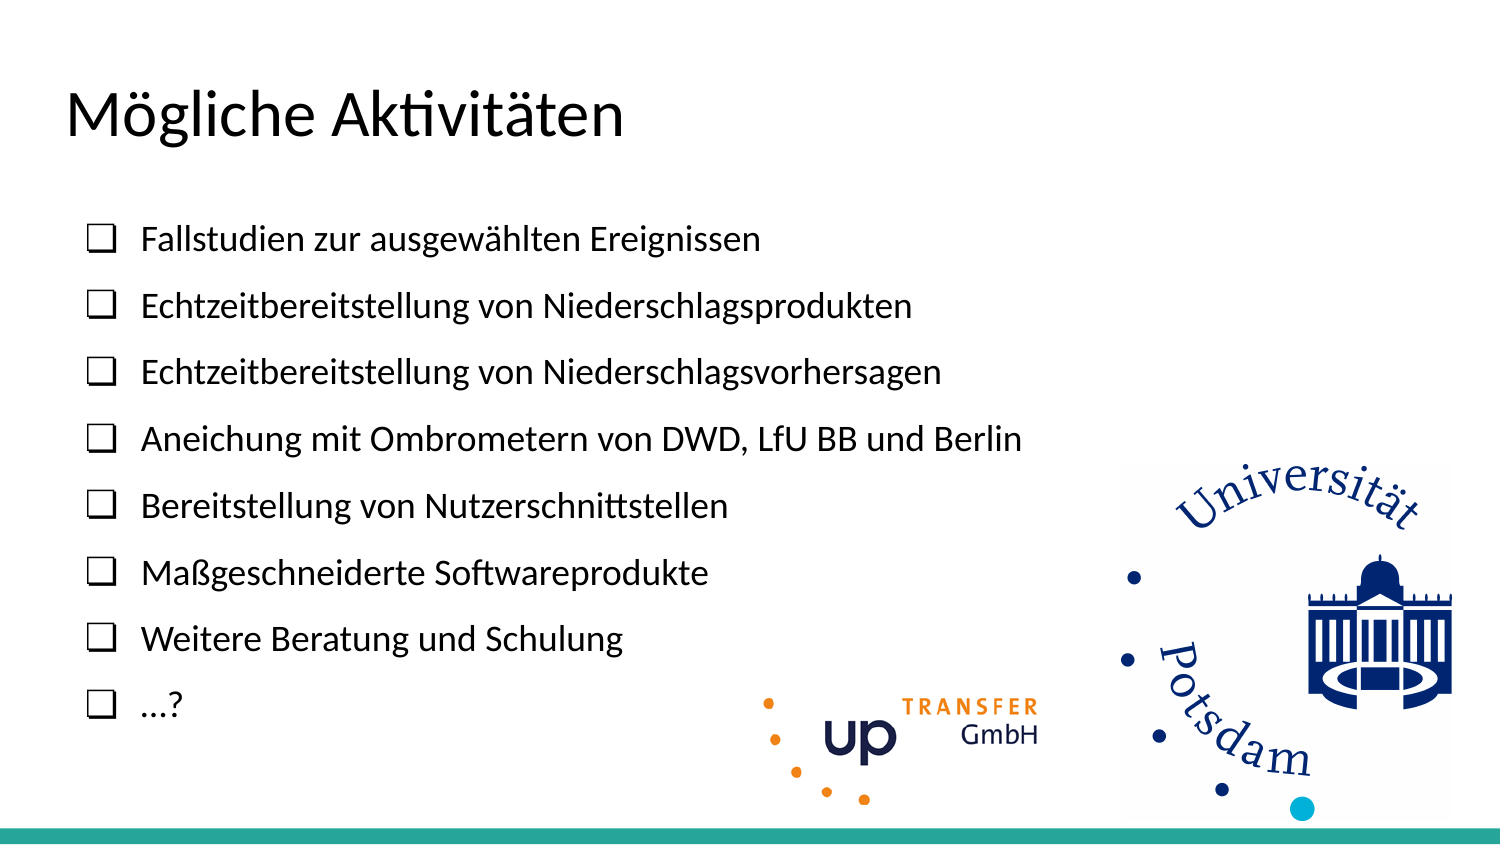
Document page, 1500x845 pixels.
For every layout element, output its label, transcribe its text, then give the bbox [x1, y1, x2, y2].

text_box Fallstudien zur ausgewählten Ereignissen Echtzeitbereitstellung von Niederschlagsprodukten Echtzeitbereitstellung von Niederschlagsvorhersagen Aneichung mit Ombrometern von DWD, LfU BB und Berlin Bereitstellung von Nutzerschnittstellen Maßgeschneiderte Softwareprodukte Weitere Beratung und Schulung …? [51, 192, 1449, 750]
picture [1121, 464, 1452, 821]
text_box Mögliche Aktivitäten [51, 55, 1449, 156]
picture [690, 750, 1053, 822]
